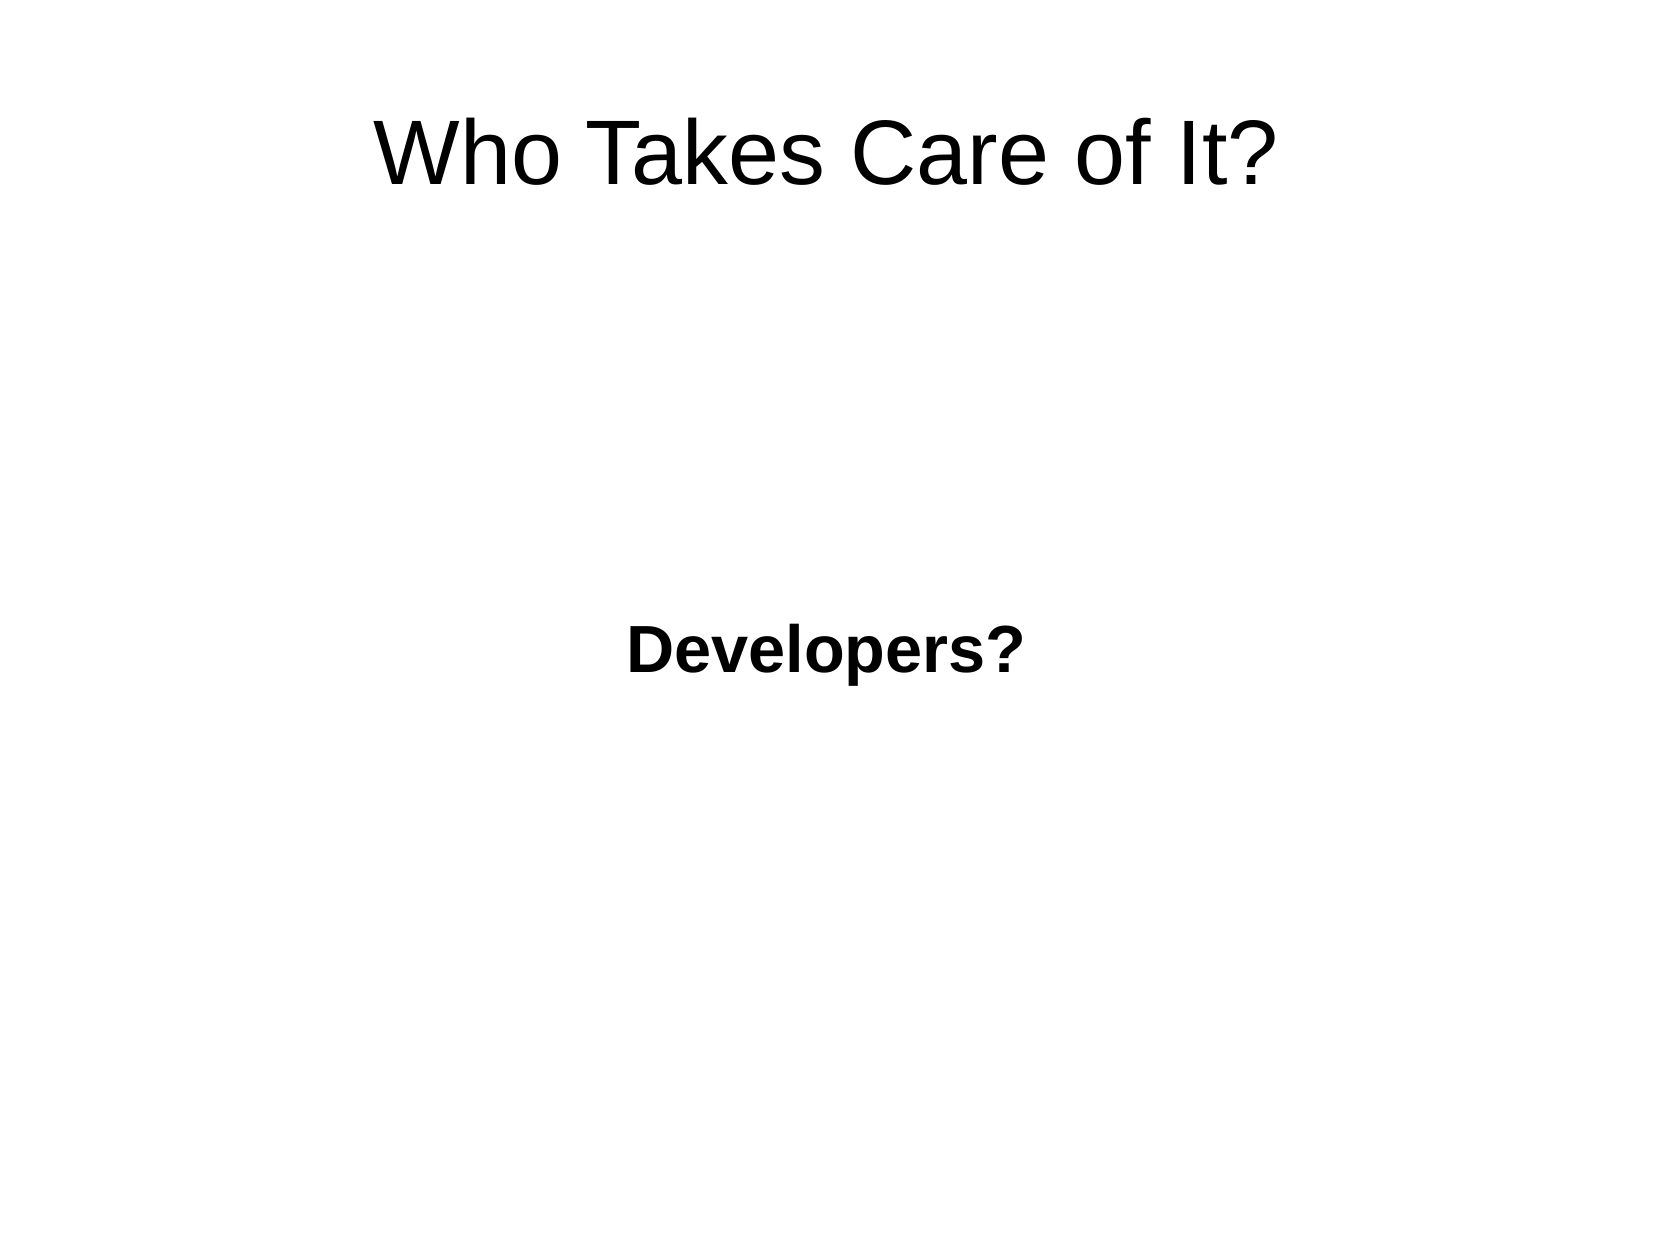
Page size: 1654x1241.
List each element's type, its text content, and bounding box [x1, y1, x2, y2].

subtitle Developers? [82, 290, 1571, 1010]
title Who Takes Care of It? [82, 49, 1571, 257]
